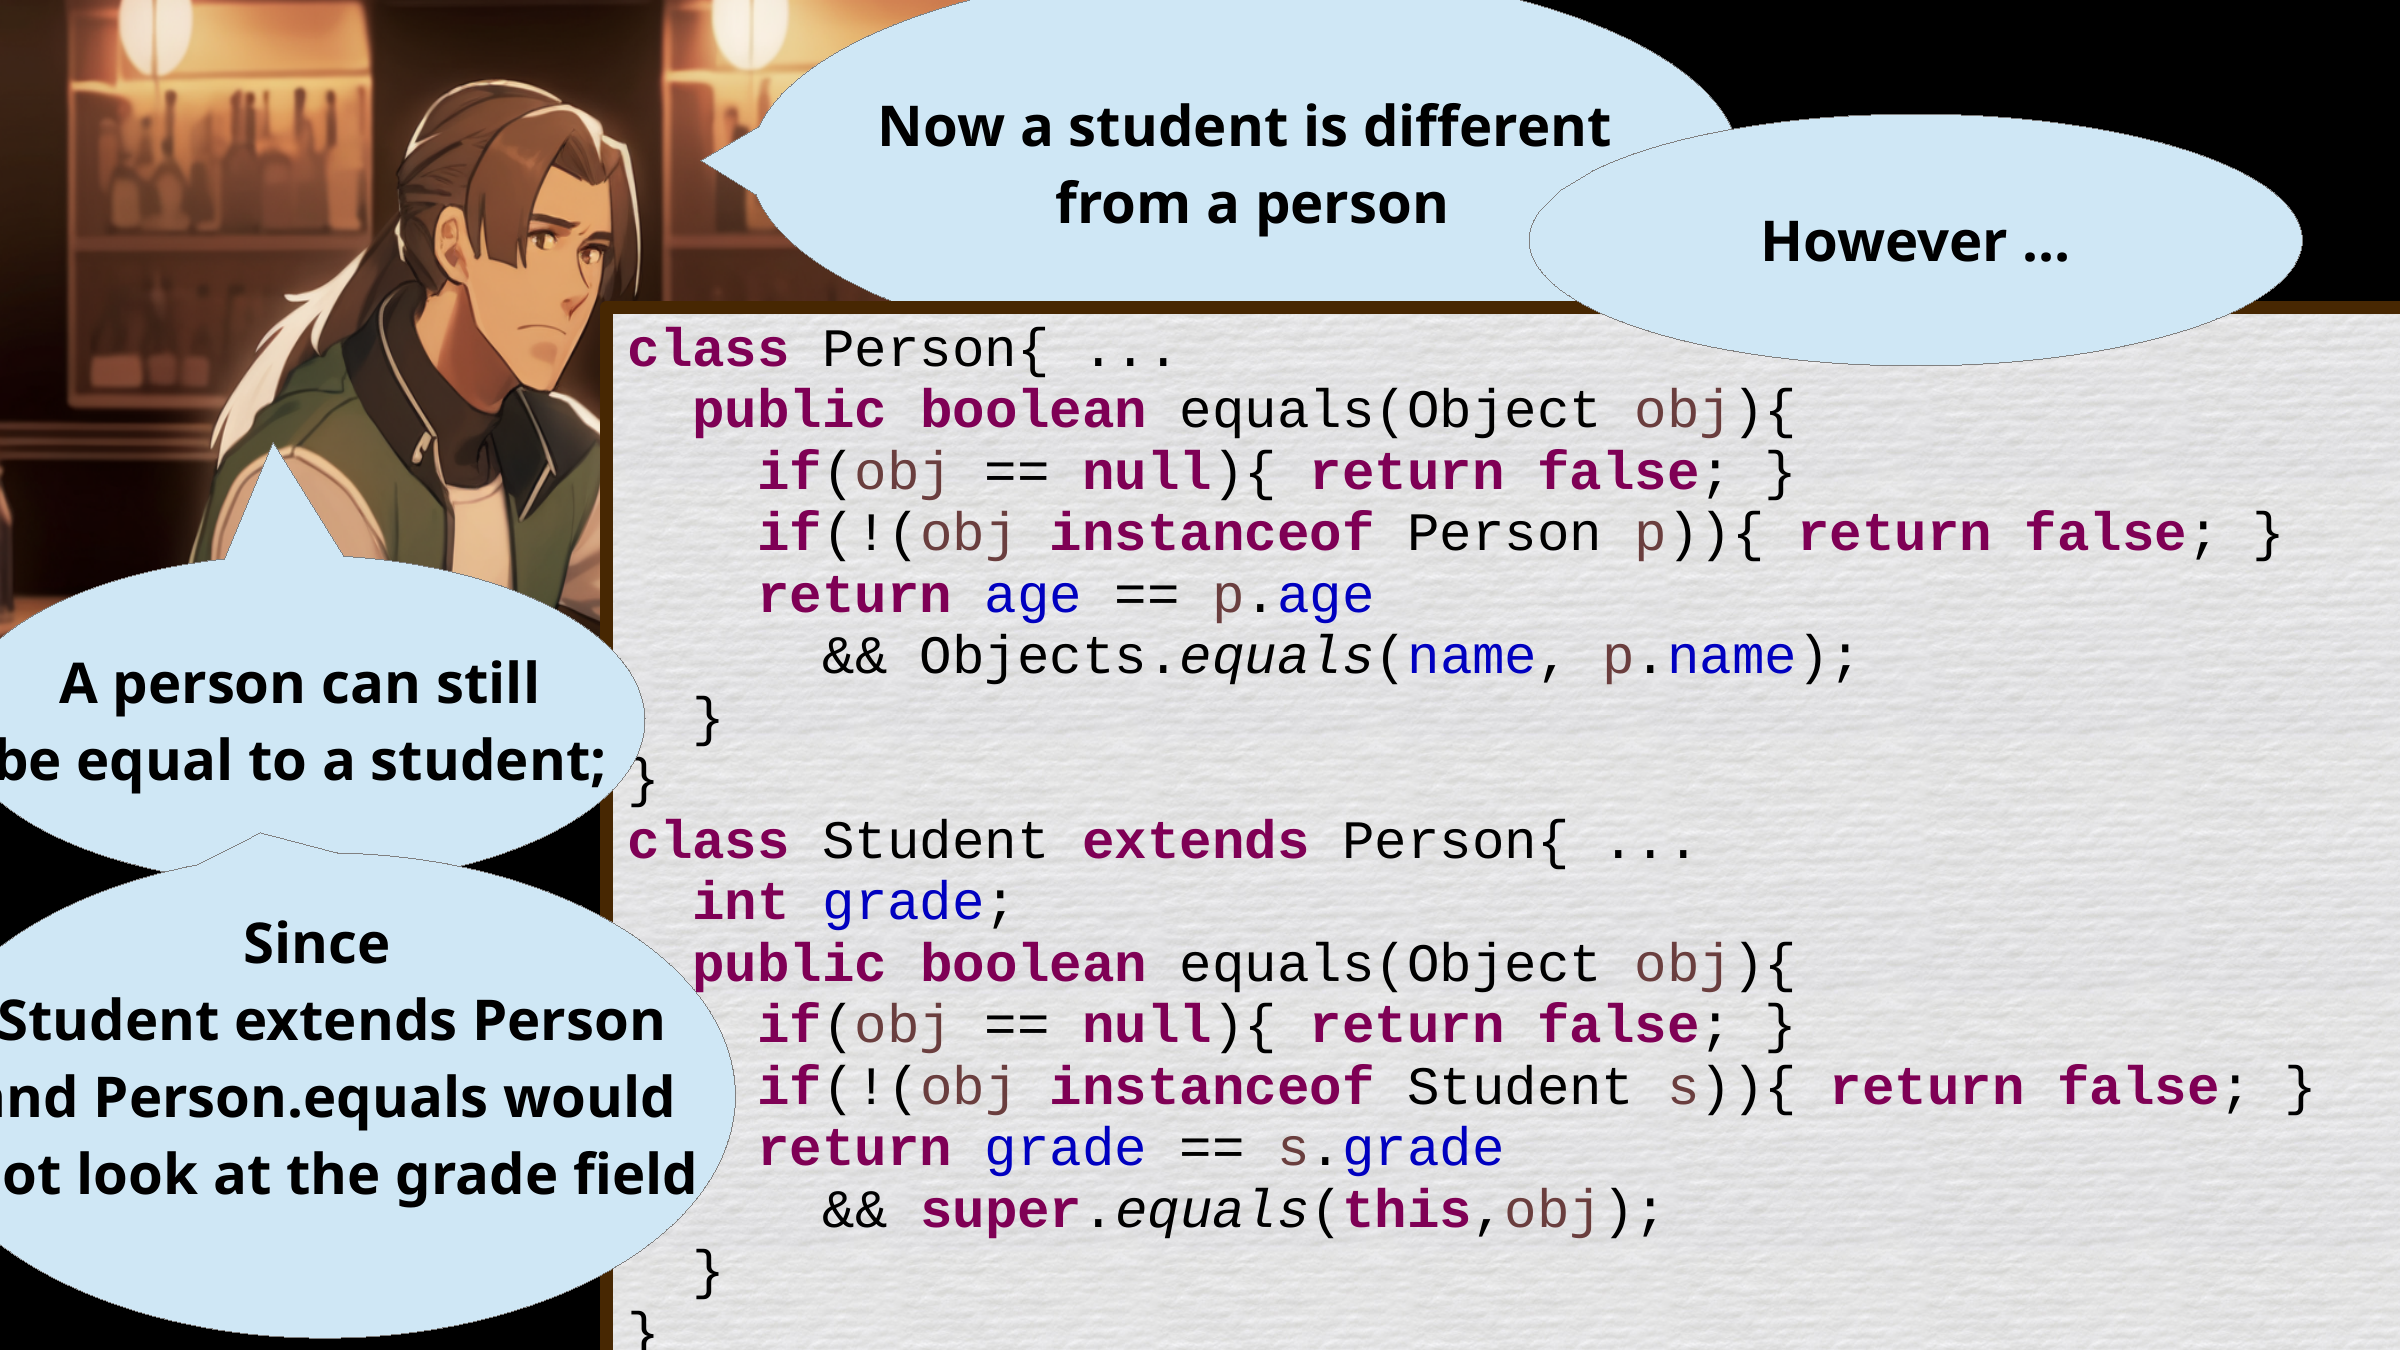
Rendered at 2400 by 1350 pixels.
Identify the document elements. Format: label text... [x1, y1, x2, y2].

picture [0, 0, 966, 637]
text_box Since Student extends Person and Person.equals would not look at the grade field [0, 832, 736, 1339]
text_box [1524, 0, 2400, 301]
text_box However … [1529, 114, 2303, 366]
text_box [0, 803, 160, 945]
text_box [463, 803, 600, 914]
text_box [0, 1246, 600, 1350]
text_box class Person{ ... public boolean equals(Object obj){ if(obj == null){ return false; } if(!(obj instanceof Person p)){ return false; } return age == p.age && Objects.equals(name, p.name); } } class Student extends Person{ ... int grade; public boolean equals(Object obj){ if(obj == null){ return false; } if(!(obj instanceof Student s)){ return false; } return grade == s.grade && super.equals(this,obj); } } [606, 307, 2400, 1350]
text_box Now a student is different from a person [700, 0, 1733, 301]
text_box A person can still be equal to a student; [0, 442, 646, 872]
